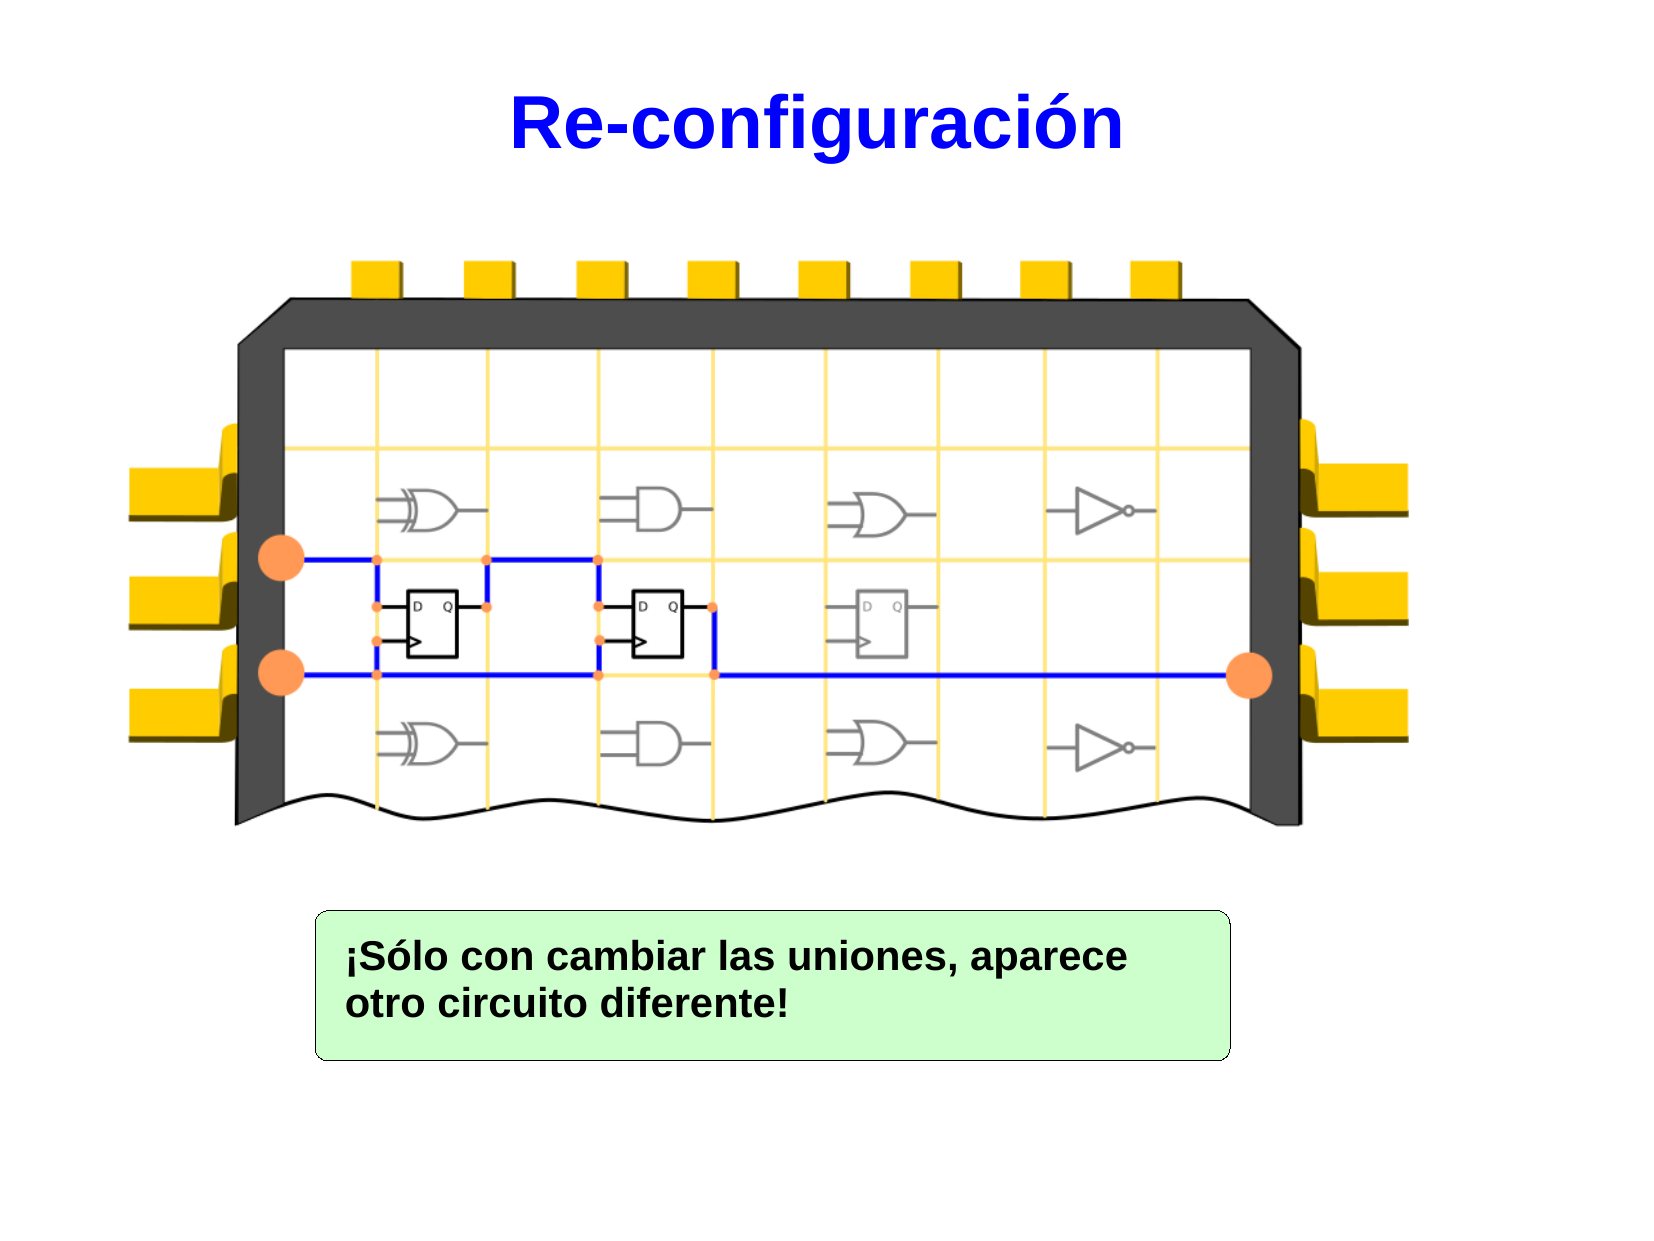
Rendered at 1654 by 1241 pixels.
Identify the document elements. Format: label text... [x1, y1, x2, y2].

text_box Re-configuración [90, 73, 1546, 211]
text_box [315, 910, 1231, 1061]
picture [105, 232, 1436, 856]
text_box ¡Sólo con cambiar las uniones, aparece otro circuito diferente! [330, 925, 1231, 1046]
